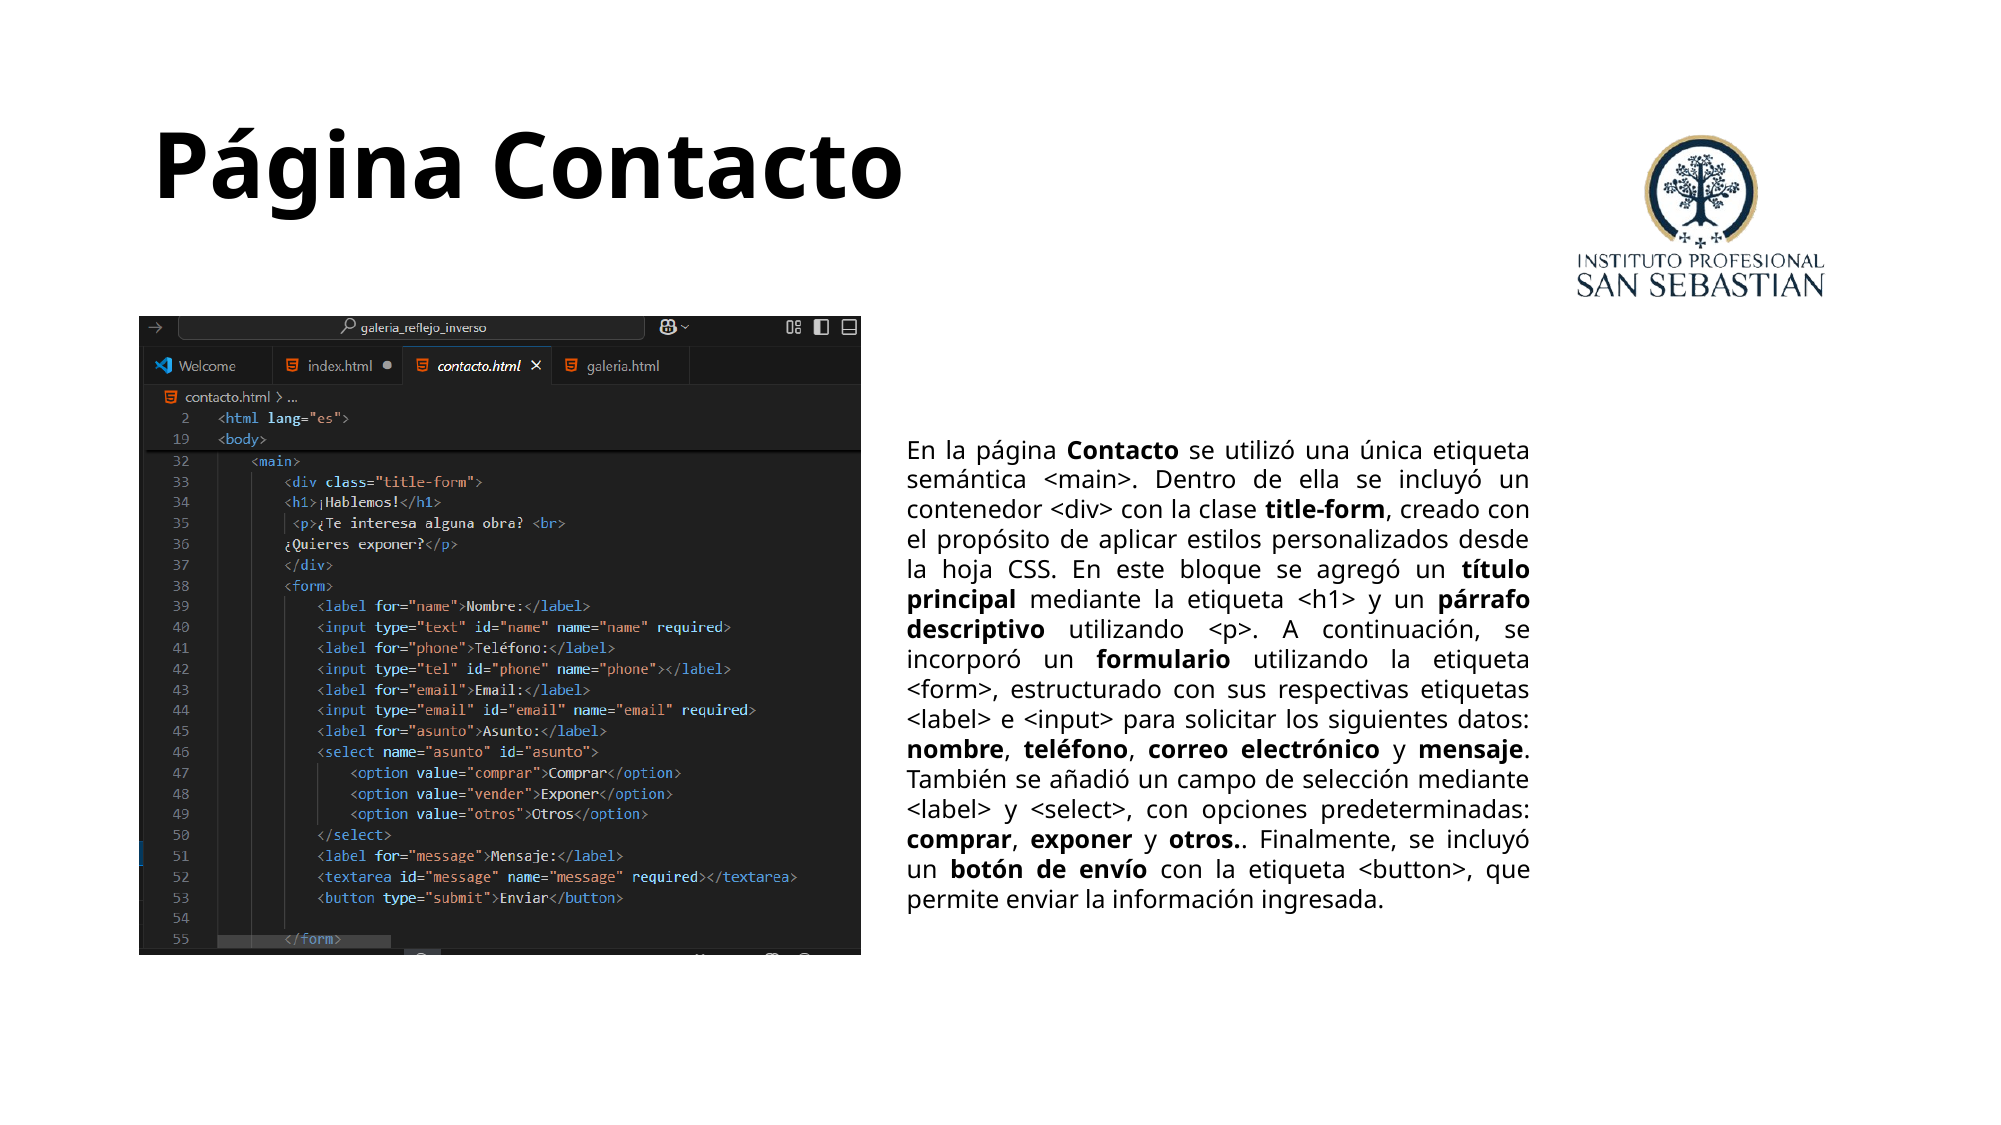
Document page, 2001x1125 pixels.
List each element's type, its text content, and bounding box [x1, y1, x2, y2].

picture [1546, 66, 1855, 380]
list [1287, 897, 1294, 906]
text_box En la página Contacto se utilizó una única etiqueta semántica <main>. Dentro de ella se incluyó un contenedor <div> con la clase title-form, creado con el propósito de aplicar estilos personalizados desde la hoja CSS. En este bloque se agregó un título principal mediante la etiqueta <h1> y un párrafo descriptivo utilizando <p>. A continuación, se incorporó un formulario utilizando la etiqueta <form>, estructurado con sus respectivas etiquetas <label> e <input> para solicitar los siguientes datos: nombre, teléfono, correo electrónico y mensaje. También se añadió un campo de selección mediante <label> y <select>, con opciones predeterminadas: comprar, exponer y otros.. Finalmente, se incluyó un botón de envío con la etiqueta <button>, que permite enviar la información ingresada. [891, 426, 1547, 897]
list [1038, 897, 1044, 905]
title Página Contacto [137, 59, 1863, 278]
list [910, 897, 918, 906]
list [1352, 897, 1359, 906]
list [1146, 897, 1153, 906]
list [1227, 897, 1234, 906]
picture [139, 316, 861, 955]
list [91, 315, 1500, 1009]
